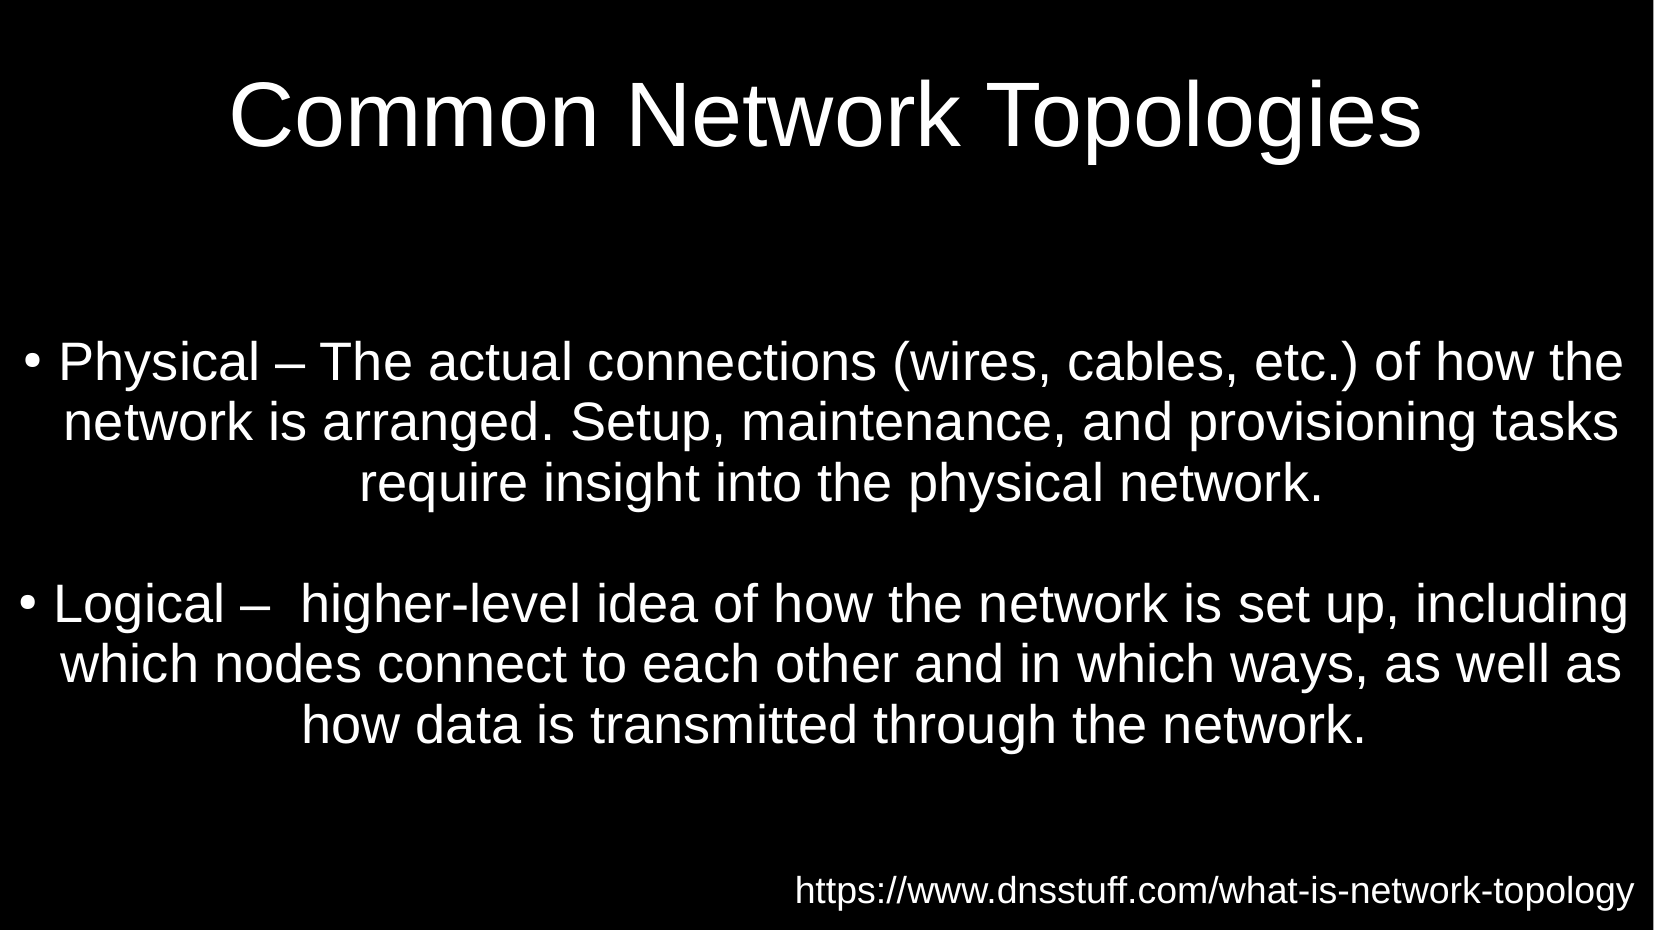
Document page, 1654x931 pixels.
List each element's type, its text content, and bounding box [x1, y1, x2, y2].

title Common Network Topologies [82, 37, 1571, 187]
text_box https://www.dnsstuff.com/what-is-network-topology [780, 862, 1651, 920]
subtitle Physical – The actual connections (wires, cables, etc.) of how the network is arranged. Setup, maintenance, and provisioning tasks require insight into the physical network. Logical – higher-level idea of how the network is set up, including which nodes connect to each other and in which ways, as well as how data is transmitted through the network. [0, 187, 1651, 899]
